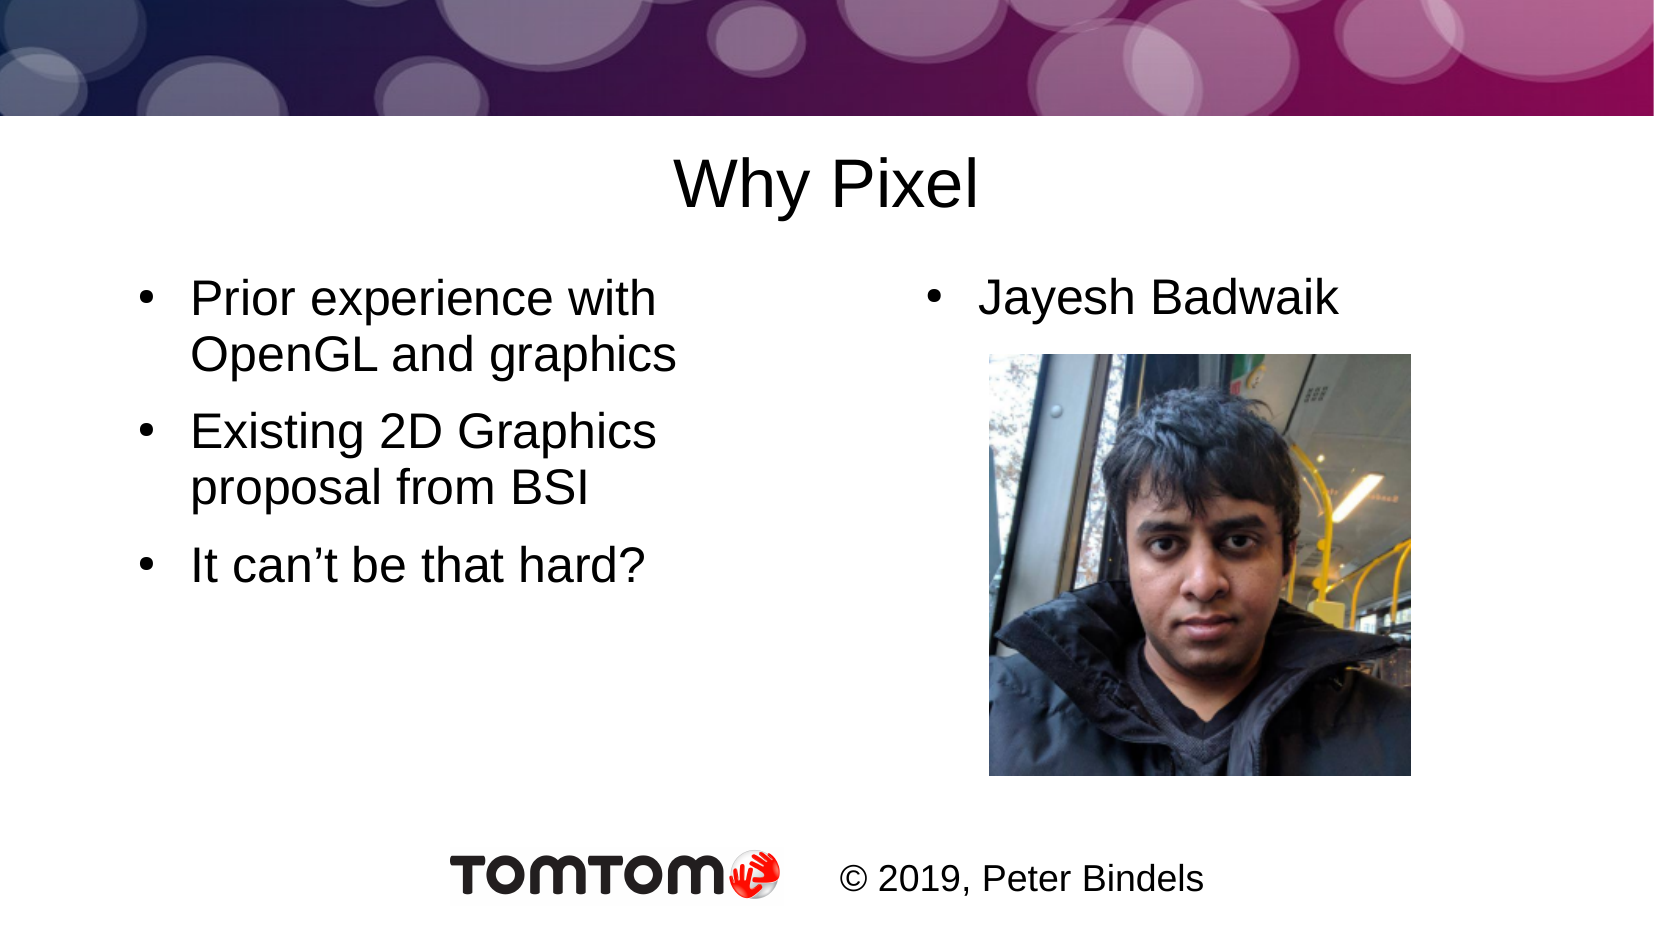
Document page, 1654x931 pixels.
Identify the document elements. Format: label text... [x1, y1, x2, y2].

title Why Pixel [82, 119, 1571, 249]
picture [450, 847, 784, 906]
picture [989, 354, 1411, 776]
picture [0, 0, 1654, 116]
list Prior experience with OpenGL and graphics Existing 2D Graphics proposal from BSI It can’t be that hard? [120, 270, 758, 811]
list Jayesh Badwaik [907, 269, 1546, 811]
